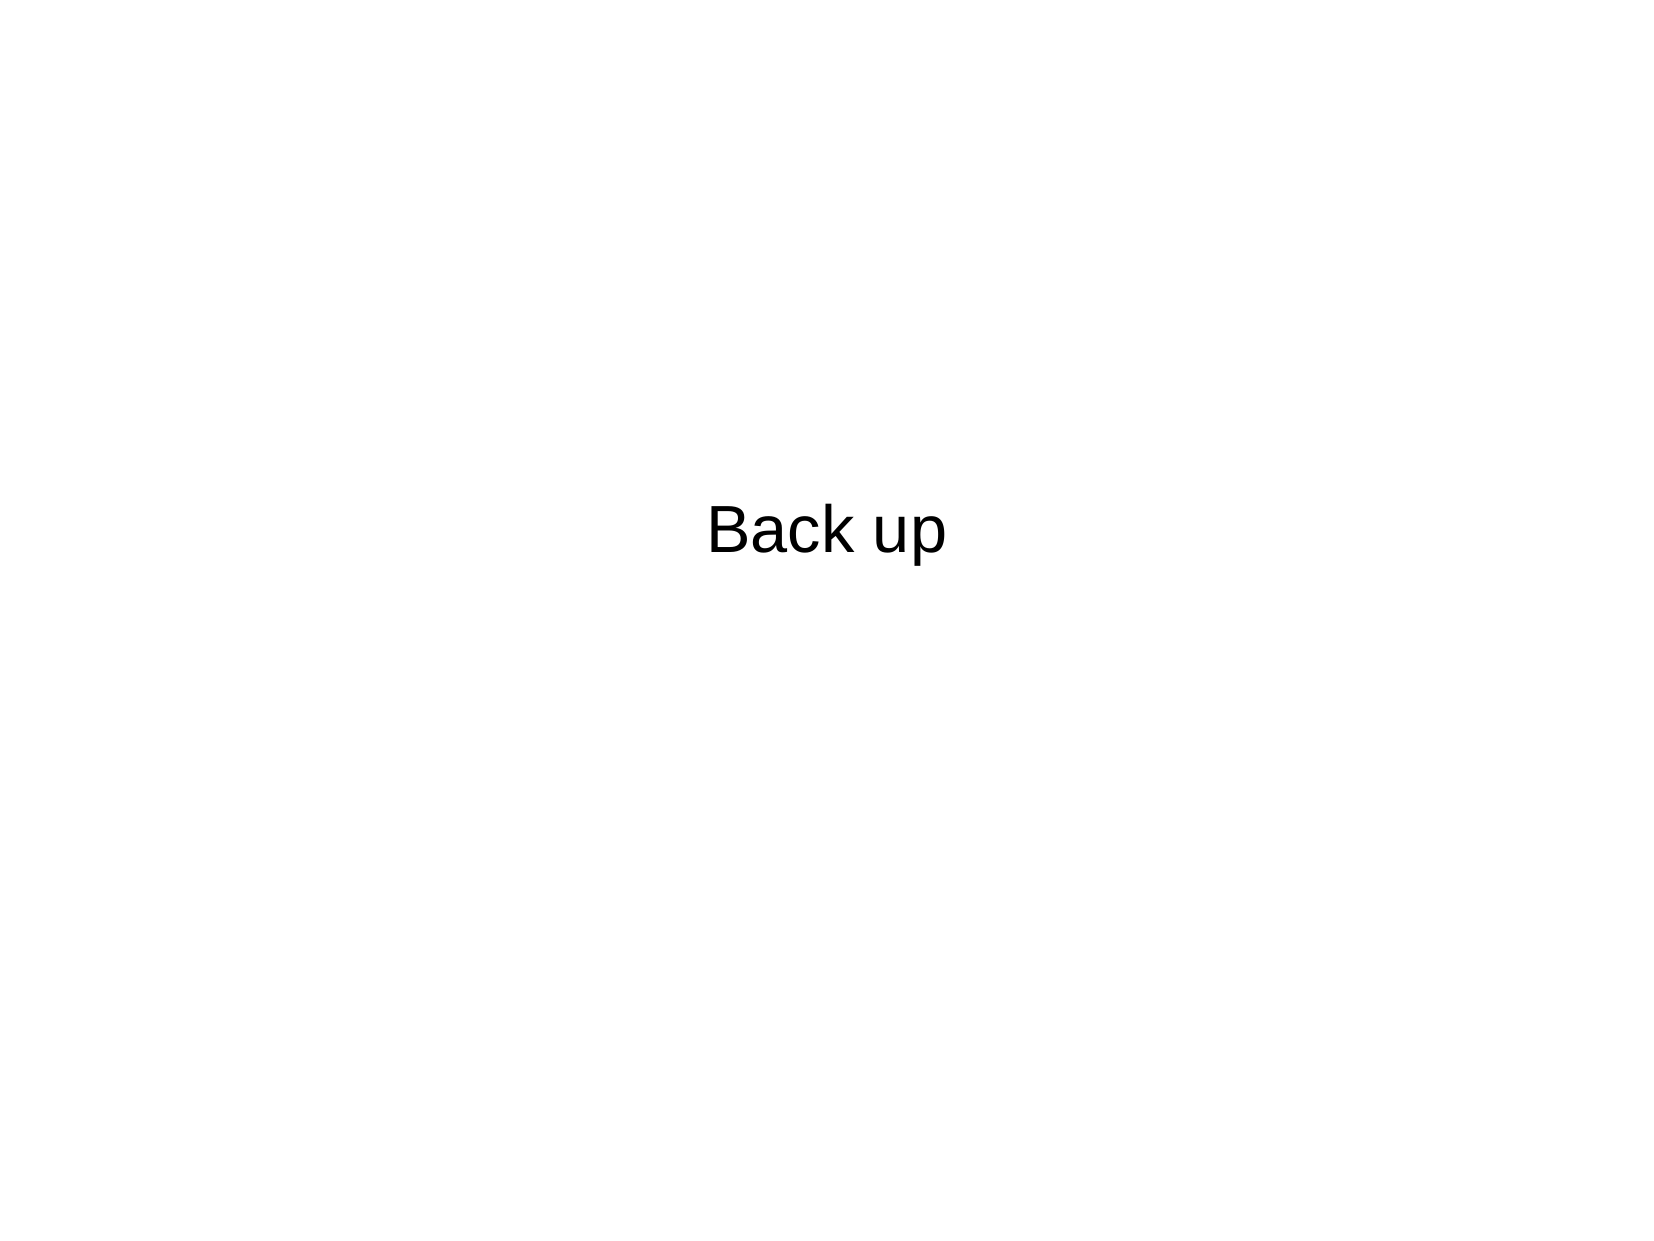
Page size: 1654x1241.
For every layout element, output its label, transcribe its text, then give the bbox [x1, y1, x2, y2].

subtitle Back up [82, 49, 1571, 1010]
